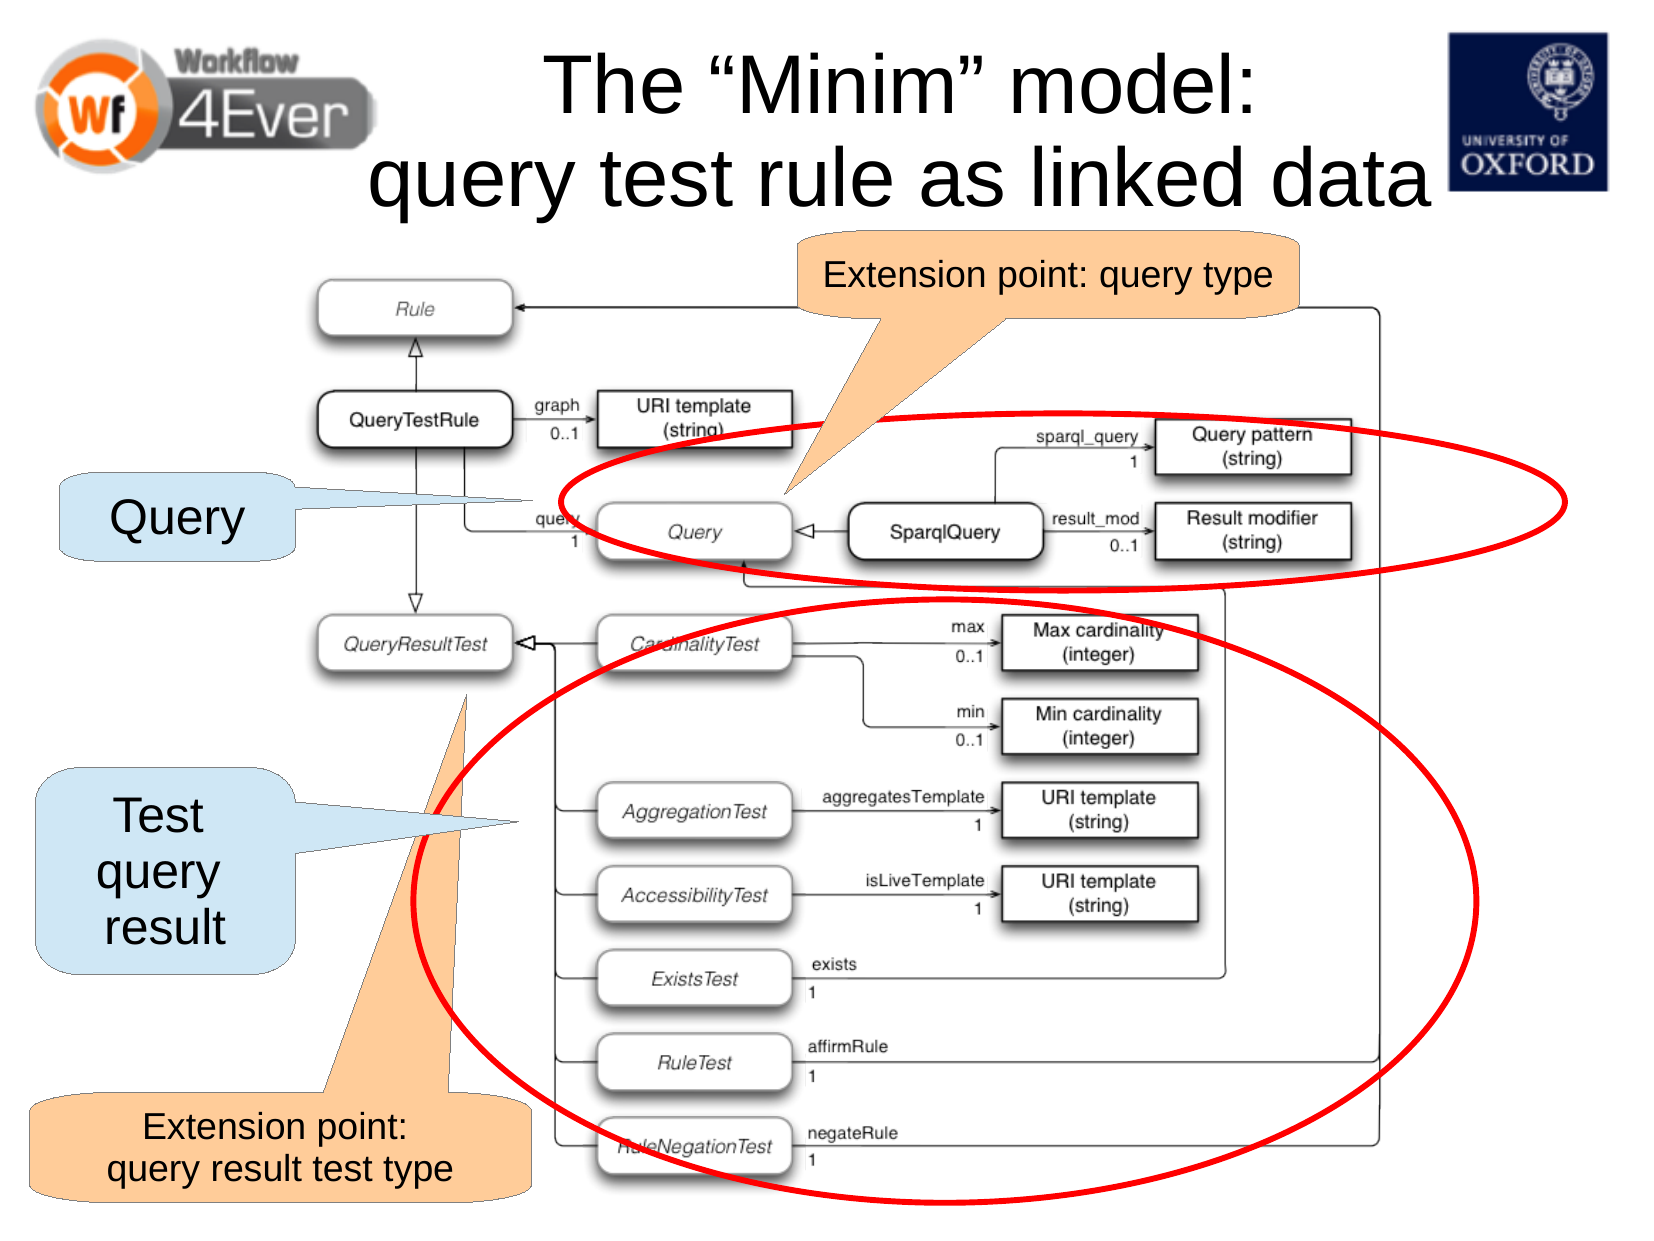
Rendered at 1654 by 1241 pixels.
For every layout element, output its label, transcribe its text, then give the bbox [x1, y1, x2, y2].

text_box Test query result [35, 767, 519, 975]
picture [565, 417, 1382, 587]
text_box Extension point: query result test type [29, 1092, 295, 1203]
picture [295, 265, 1382, 814]
text_box Extension point: query type [784, 230, 1300, 495]
picture [295, 836, 861, 1203]
picture [417, 603, 1382, 1199]
picture [1446, 29, 1612, 194]
picture [885, 265, 1382, 430]
title The “Minim” model: query test rule as linked data [354, 31, 1447, 231]
picture [1029, 1078, 1382, 1203]
text_box Query [59, 472, 533, 562]
picture [29, 33, 354, 181]
